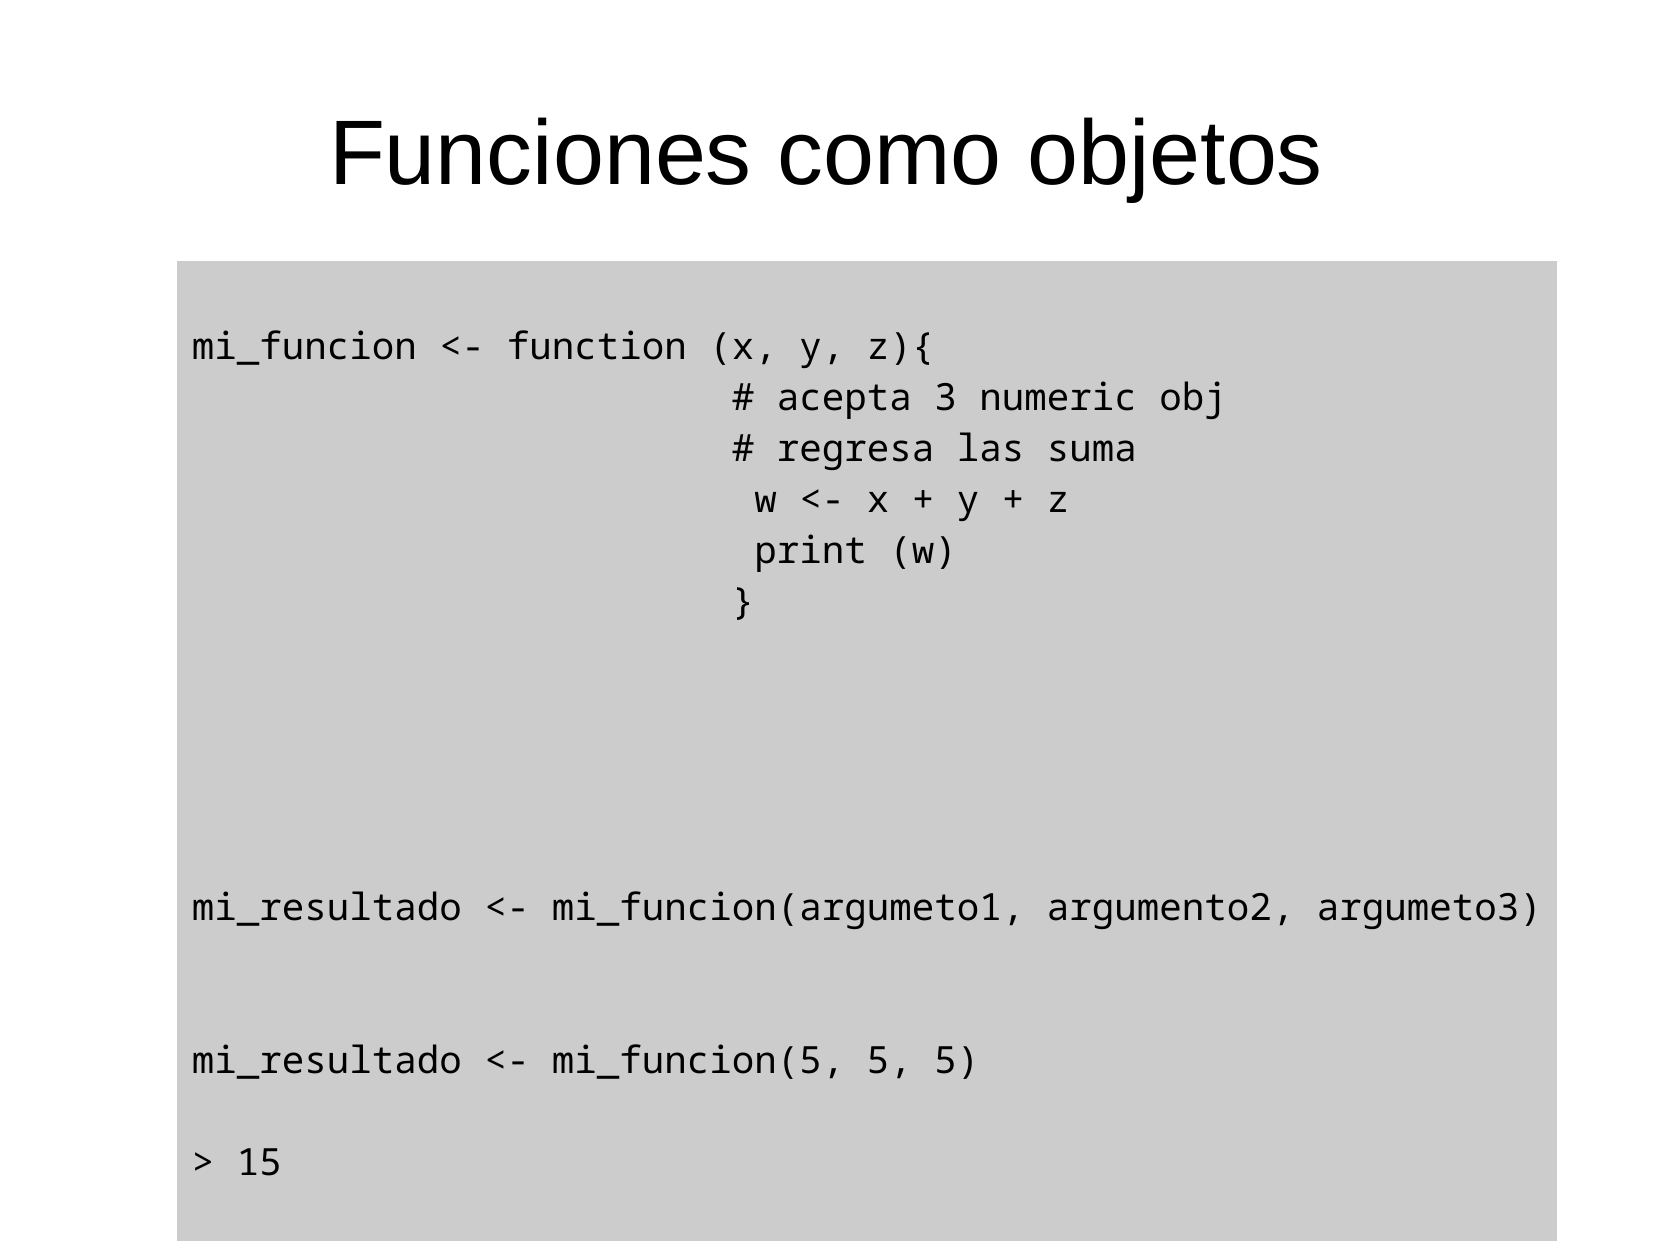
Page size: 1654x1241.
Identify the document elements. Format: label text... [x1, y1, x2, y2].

title Funciones como objetos [82, 49, 1571, 257]
text_box mi_funcion <- function (x, y, z){ # acepta 3 numeric obj # regresa las suma w <- x + y + z print (w) } mi_resultado <- mi_funcion(argumeto1, argumento2, argumeto3) mi_resultado <- mi_funcion(5, 5, 5) > 15 class (mi_funcion) # [177, 261, 1557, 1217]
